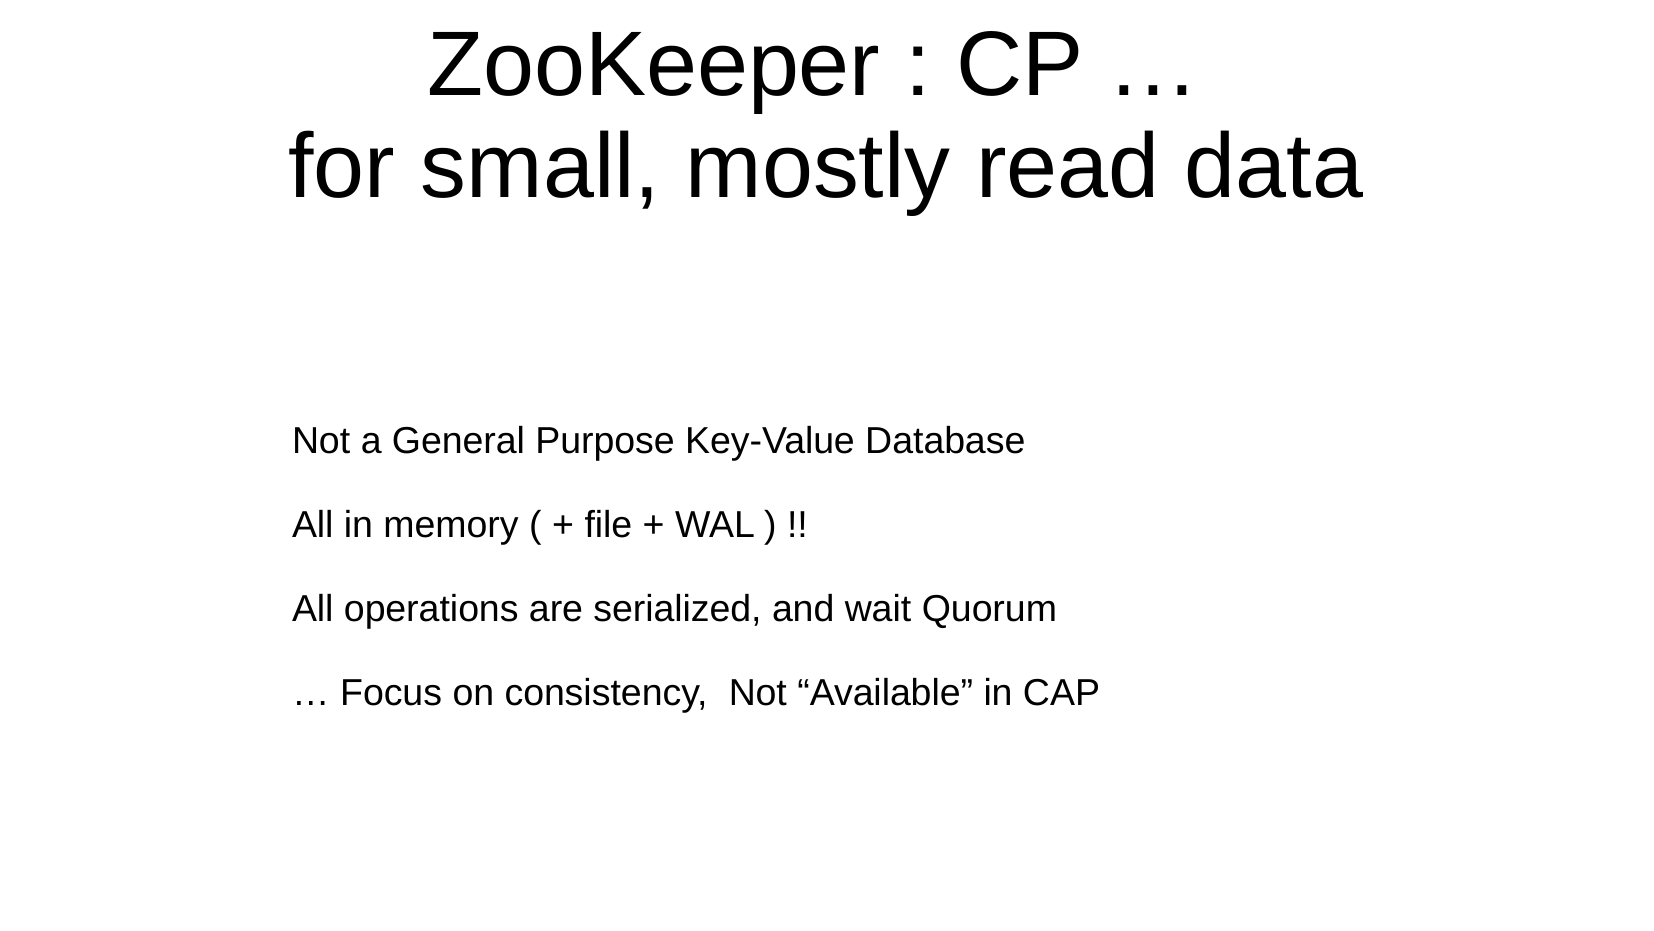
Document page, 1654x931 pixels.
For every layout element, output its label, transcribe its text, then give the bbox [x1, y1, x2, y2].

title ZooKeeper : CP … for small, mostly read data [82, 12, 1571, 218]
text_box Not a General Purpose Key-Value Database All in memory ( + file + WAL ) !! All operations are serialized, and wait Quorum … Focus on consistency, Not “Available” in CAP [277, 412, 1116, 722]
